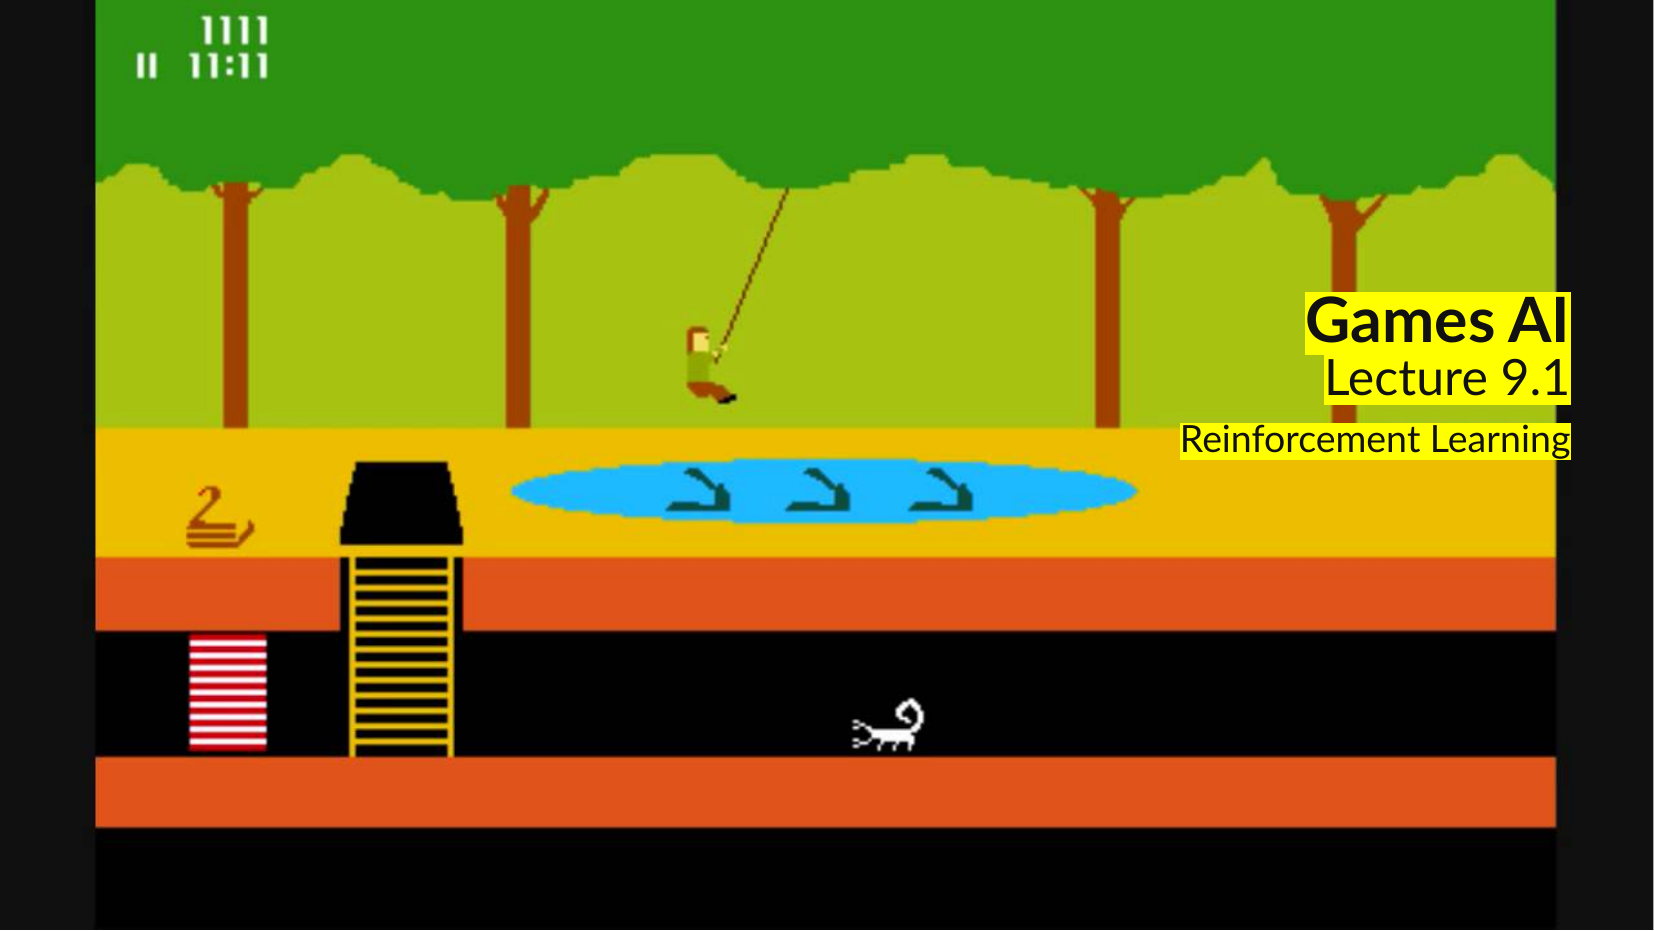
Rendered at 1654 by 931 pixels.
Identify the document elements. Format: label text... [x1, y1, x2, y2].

subtitle Games AI Lecture 9.1 Reinforcement Learning [82, 123, 1571, 741]
picture [0, 0, 1654, 931]
